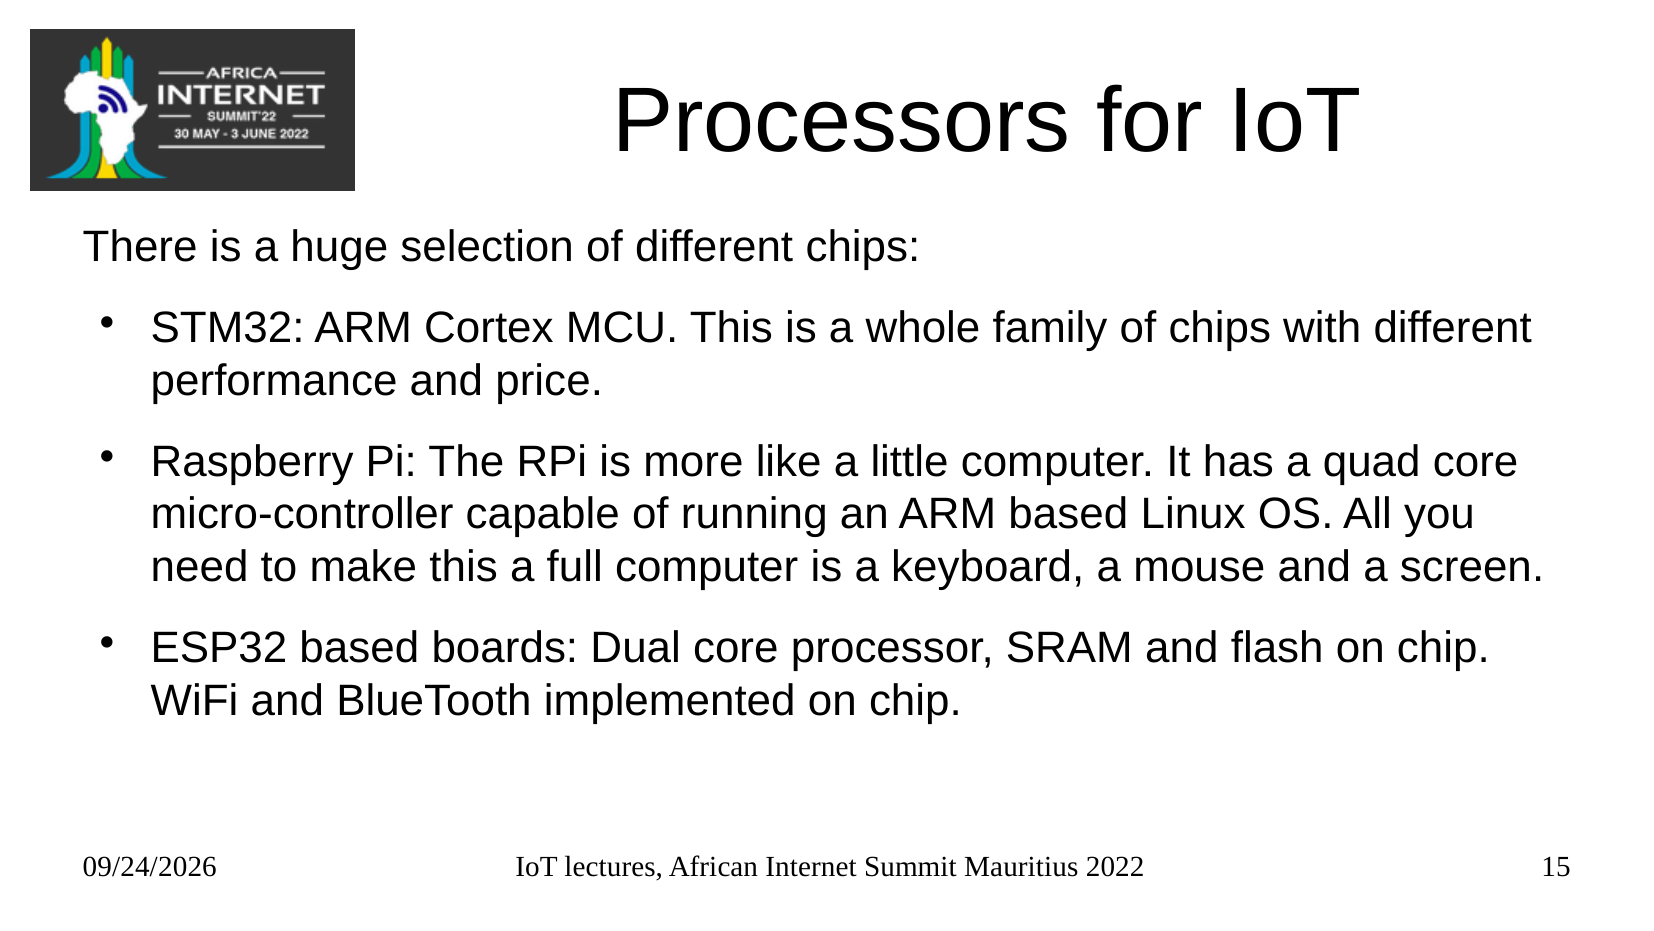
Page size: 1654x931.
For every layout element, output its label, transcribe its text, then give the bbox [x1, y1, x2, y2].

picture [30, 29, 355, 191]
title Processors for IoT [403, 37, 1571, 193]
list There is a huge selection of different chips: STM32: ARM Cortex MCU. This is a whole family of chips with different performance and price. Raspberry Pi: The RPi is more like a little computer. It has a quad core micro-controller capable of running an ARM based Linux OS. All you need to make this a full computer is a keyboard, a mouse and a screen. ESP32 based boards: Dual core processor, SRAM and flash on chip. WiFi and BlueTooth implemented on chip. [82, 217, 1571, 757]
